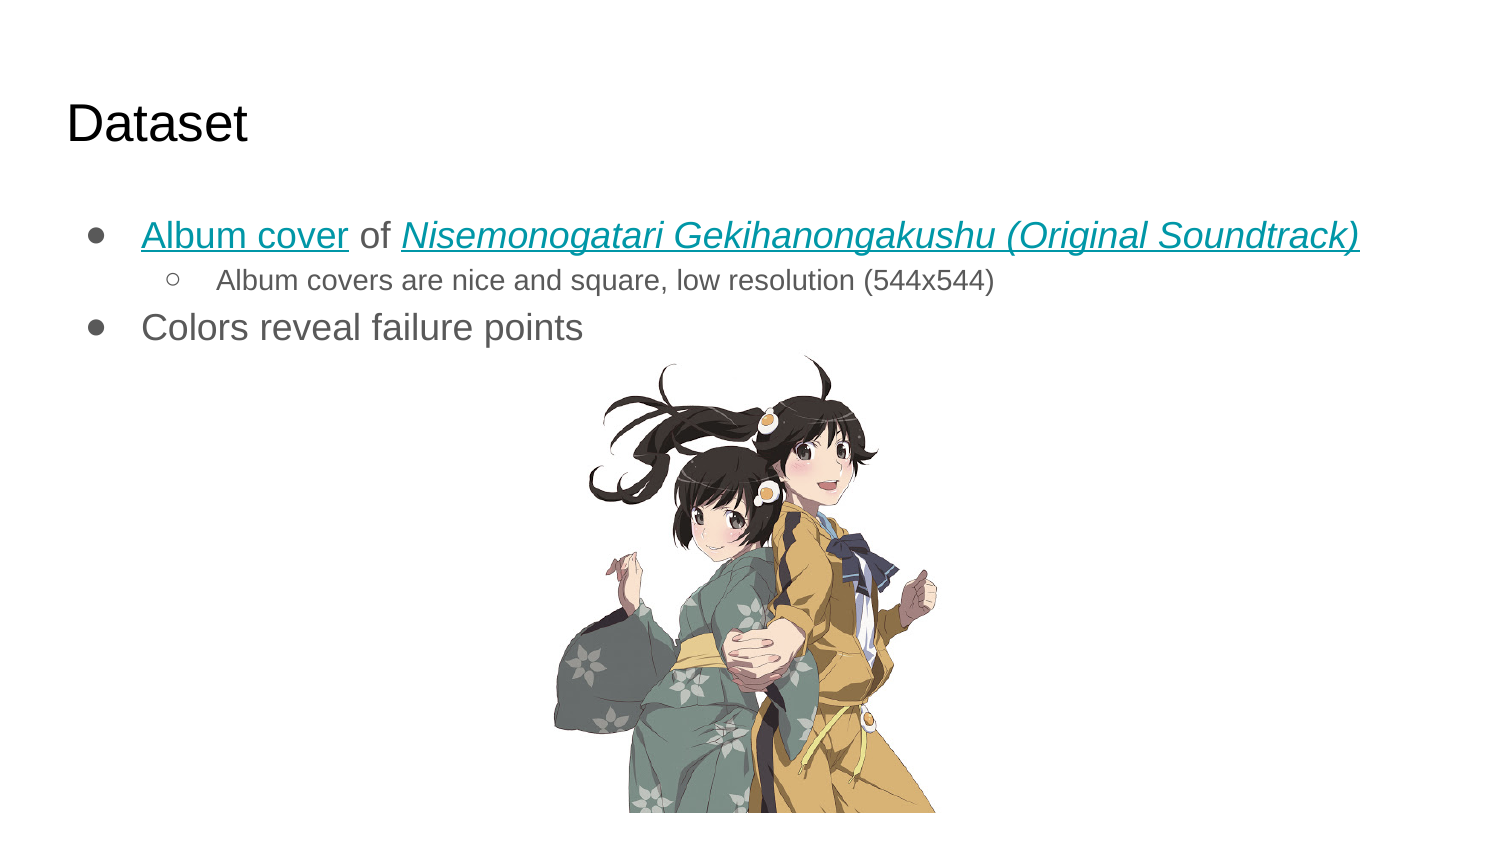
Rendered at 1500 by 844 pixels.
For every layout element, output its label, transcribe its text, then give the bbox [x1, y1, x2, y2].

picture [518, 349, 982, 813]
title Dataset [51, 72, 1449, 167]
list Album cover of Nisemonogatari Gekihanongakushu (Original Soundtrack) Album covers are nice and square, low resolution (544x544) Colors reveal failure points [51, 189, 1449, 750]
